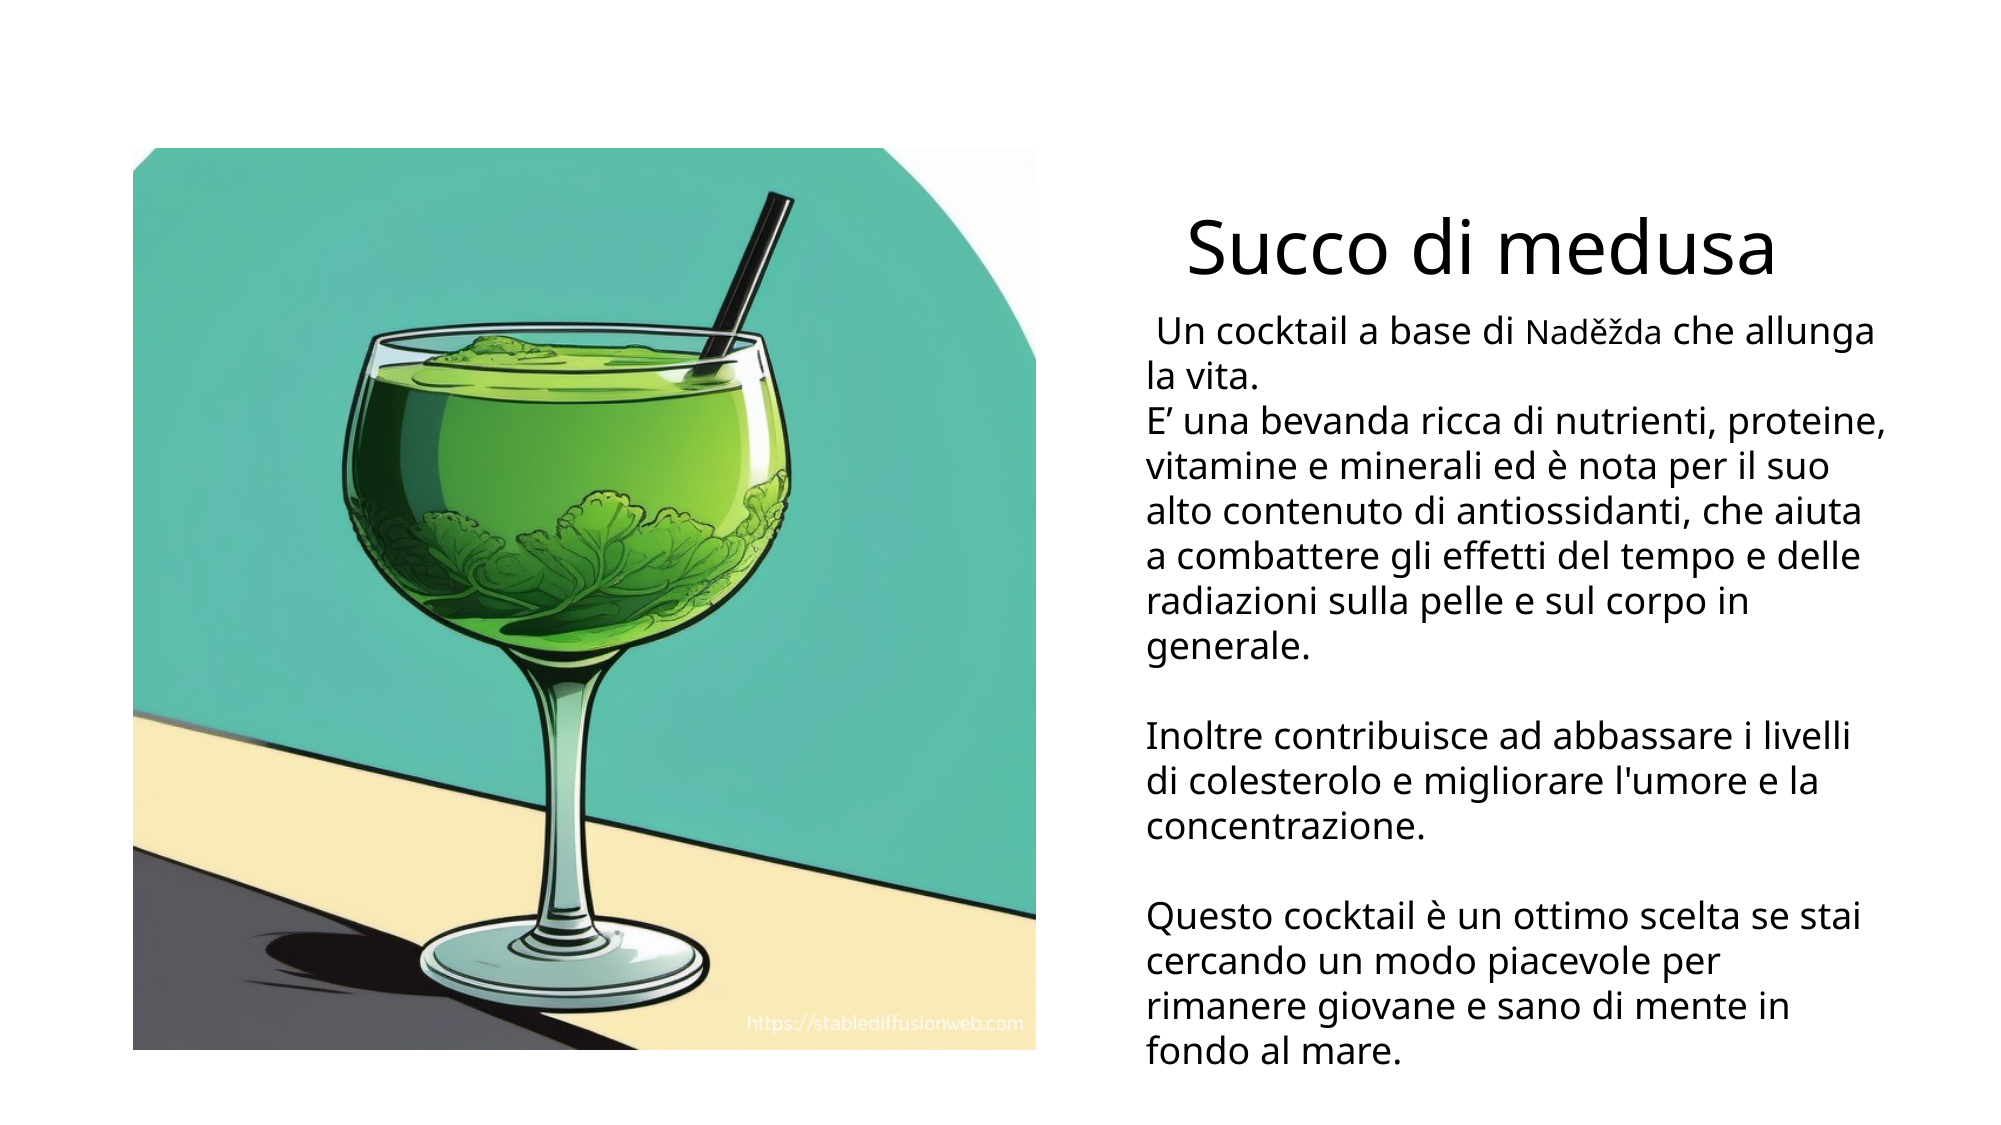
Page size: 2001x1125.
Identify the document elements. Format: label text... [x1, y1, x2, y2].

text_box Succo di medusa [1171, 191, 1845, 297]
text_box Un cocktail a base di Naděžda che allunga la vita. E’ una bevanda ricca di nutrienti, proteine, vitamine e minerali ed è nota per il suo alto contenuto di antiossidanti, che aiuta a combattere gli effetti del tempo e delle radiazioni sulla pelle e sul corpo in generale. Inoltre contribuisce ad abbassare i livelli di colesterolo e migliorare l'umore e la concentrazione. Questo cocktail è un ottimo scelta se stai cercando un modo piacevole per rimanere giovane e sano di mente in fondo al mare. [1131, 299, 1906, 1080]
picture [133, 148, 1036, 1051]
